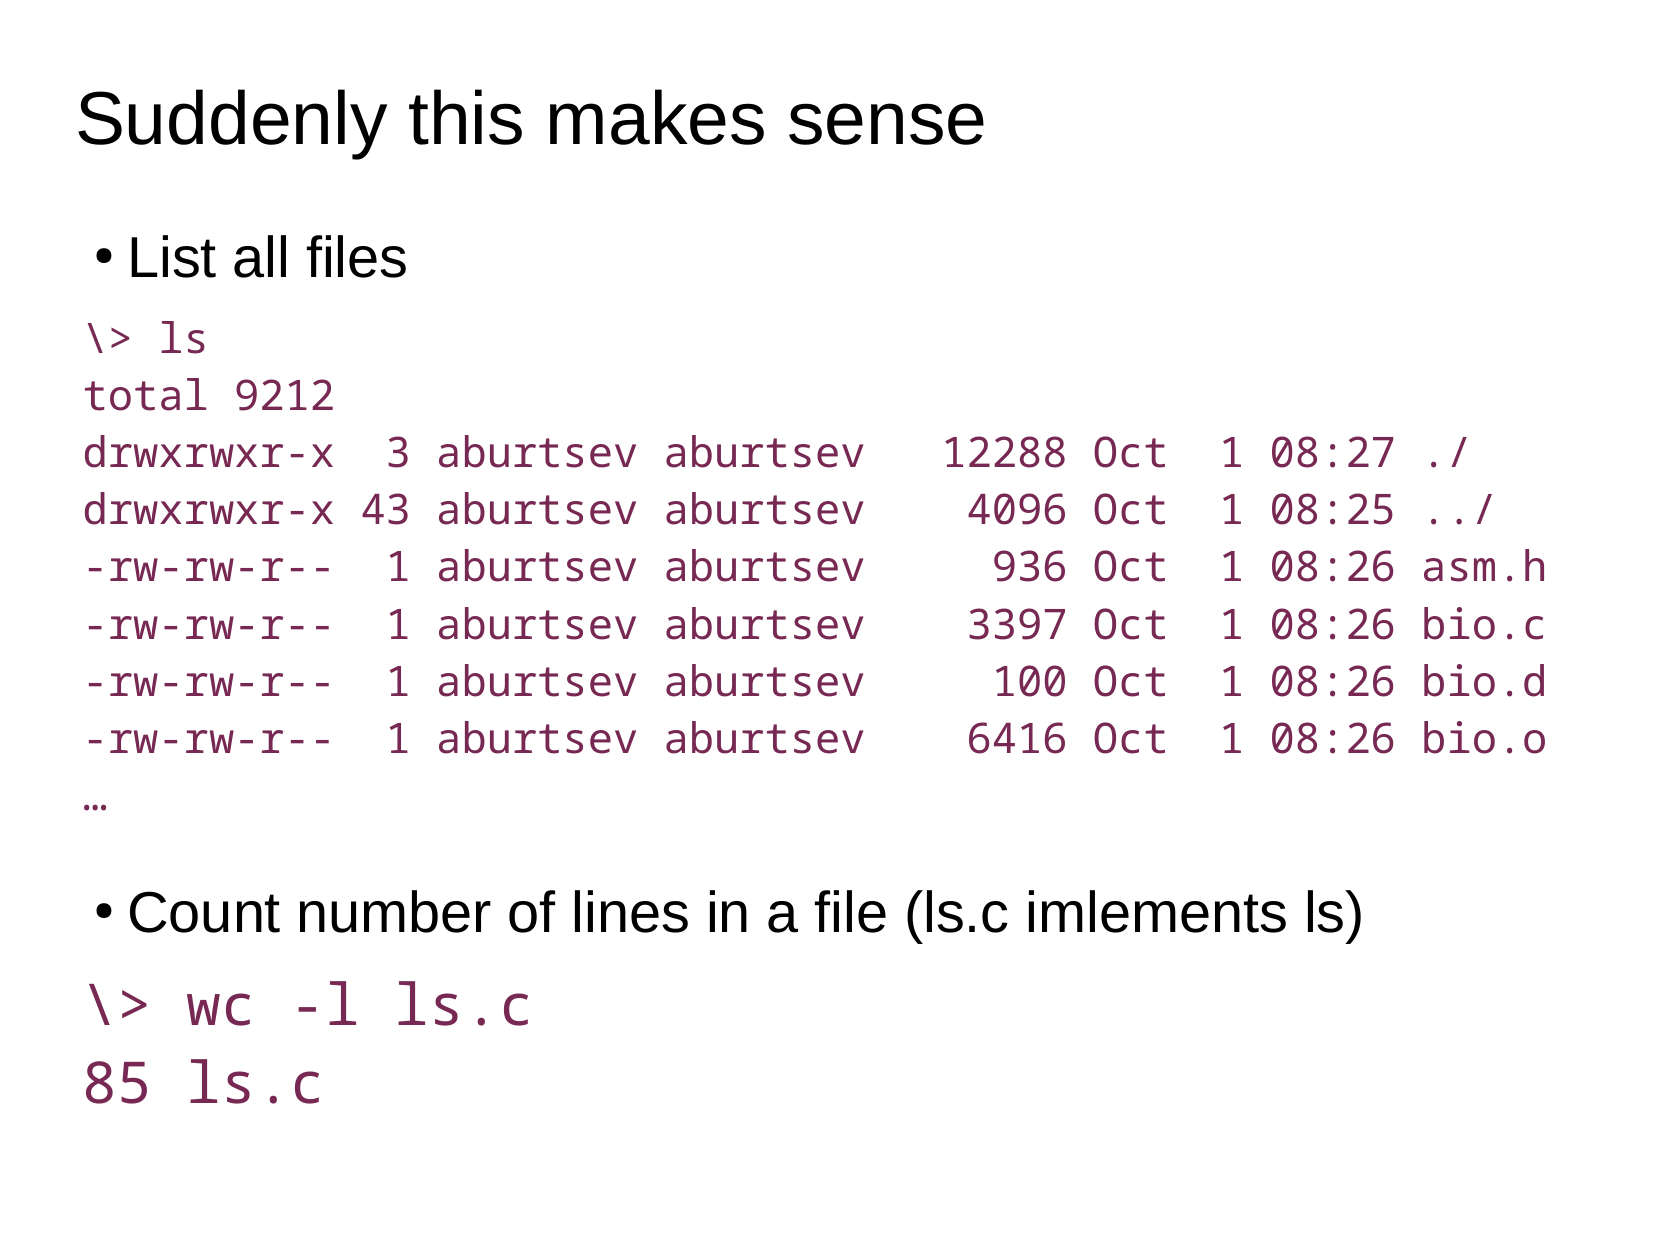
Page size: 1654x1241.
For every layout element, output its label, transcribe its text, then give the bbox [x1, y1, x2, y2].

list List all files \> ls total 9212 drwxrwxr-x 3 aburtsev aburtsev 12288 Oct 1 08:27 ./ drwxrwxr-x 43 aburtsev aburtsev 4096 Oct 1 08:25 ../ -rw-rw-r-- 1 aburtsev aburtsev 936 Oct 1 08:26 asm.h -rw-rw-r-- 1 aburtsev aburtsev 3397 Oct 1 08:26 bio.c -rw-rw-r-- 1 aburtsev aburtsev 100 Oct 1 08:26 bio.d -rw-rw-r-- 1 aburtsev aburtsev 6416 Oct 1 08:26 bio.o … Count number of lines in a file (ls.c imlements ls) \> wc -l ls.c 85 ls.c [82, 225, 1571, 1163]
title Suddenly this makes sense [75, 49, 1613, 188]
